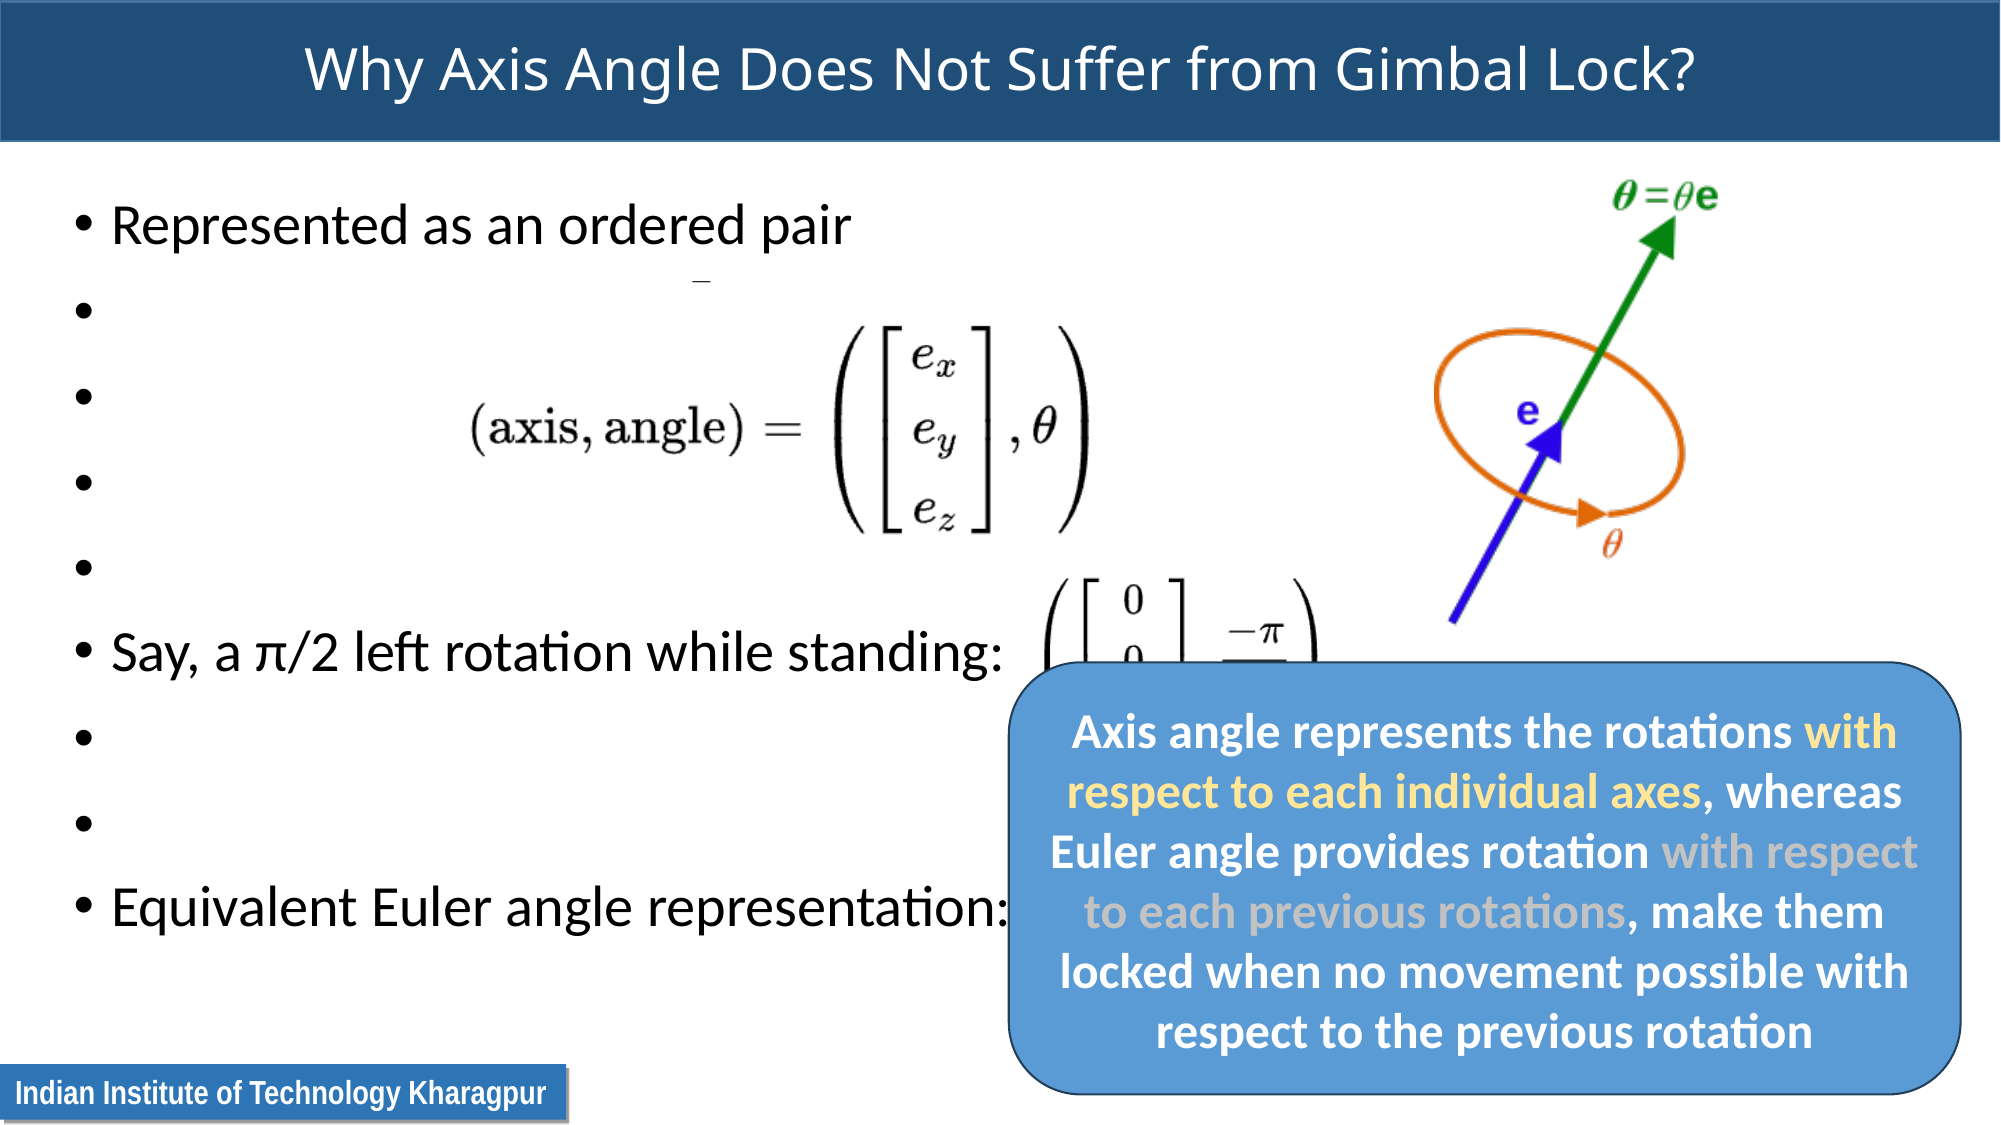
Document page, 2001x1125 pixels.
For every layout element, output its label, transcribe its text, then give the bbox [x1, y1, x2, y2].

list Represented as an ordered pair Say, a π/2 left rotation while standing: Equivalent Euler angle representation: [58, 186, 1954, 1065]
title Why Axis Angle Does Not Suffer from Gimbal Lock? [0, 1, 2000, 141]
picture [438, 281, 1336, 681]
text_box Axis angle represents the rotations with respect to each individual axes, whereas Euler angle provides rotation with respect to each previous rotations, make them locked when no movement possible with respect to the previous rotation [1008, 662, 1961, 1095]
picture [1434, 167, 1720, 626]
